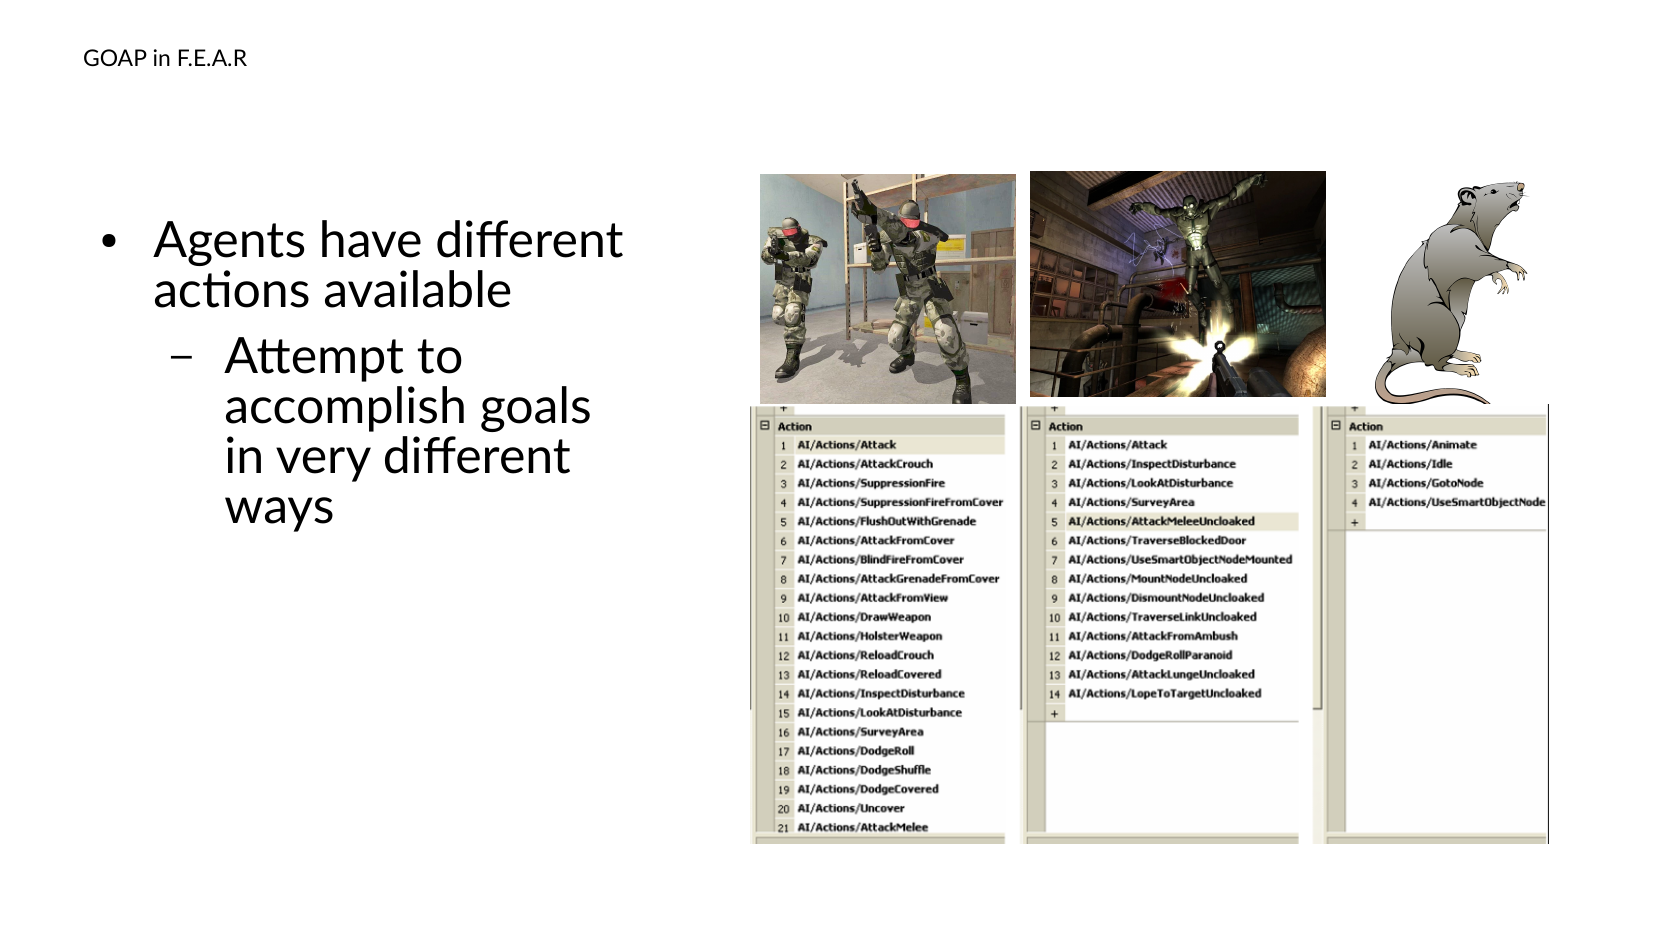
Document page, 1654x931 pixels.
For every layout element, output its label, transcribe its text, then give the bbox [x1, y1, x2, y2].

picture [750, 174, 1550, 844]
title GOAP in F.E.A.R [83, 0, 1571, 119]
list Agents have different actions available Attempt to accomplish goals in very different ways [82, 217, 644, 839]
picture [1030, 171, 1326, 397]
